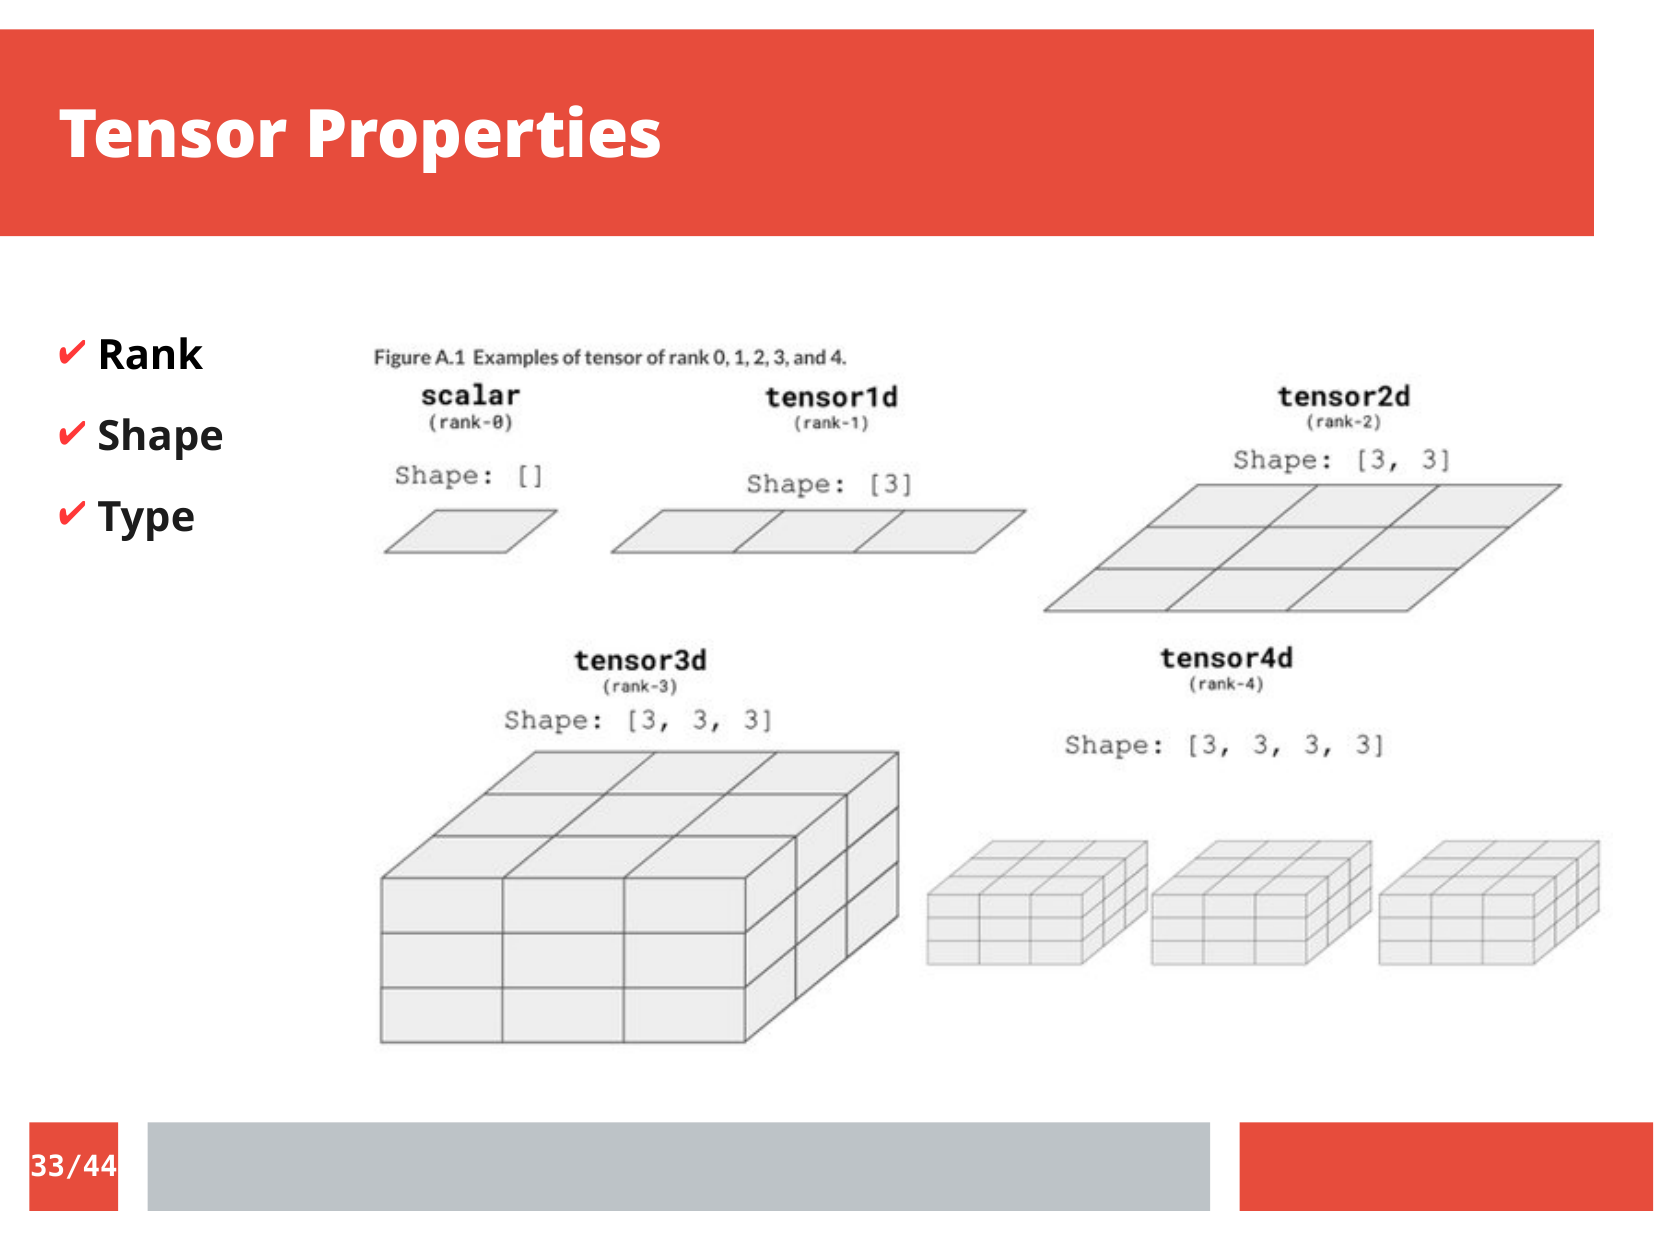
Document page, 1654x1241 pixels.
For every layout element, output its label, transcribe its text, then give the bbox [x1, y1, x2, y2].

picture [360, 329, 1613, 1055]
title Tensor Properties [58, 90, 1594, 178]
list Rank Shape Type [58, 324, 1565, 1093]
